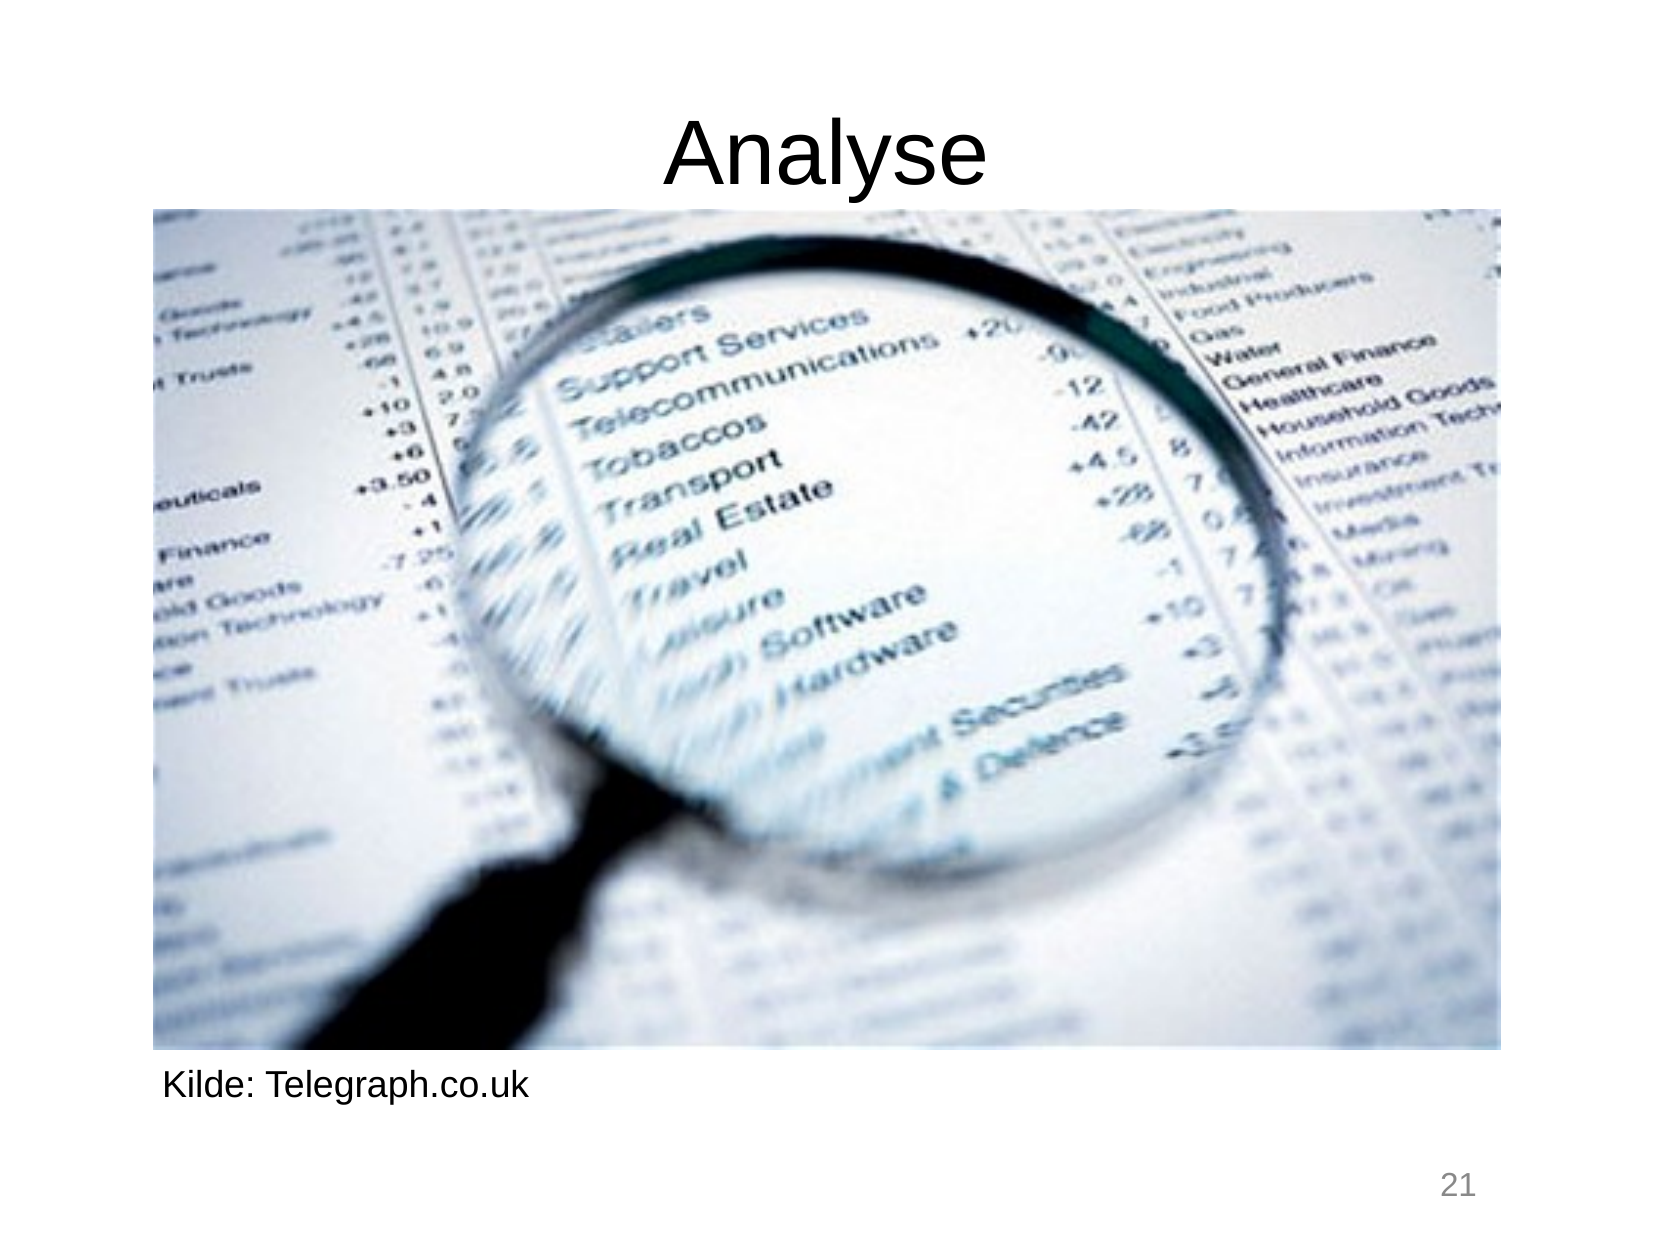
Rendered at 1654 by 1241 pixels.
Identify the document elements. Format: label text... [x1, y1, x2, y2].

text_box Kilde: Telegraph.co.uk [147, 1056, 553, 1114]
picture [153, 209, 1501, 1051]
title Analyse [82, 0, 1571, 359]
